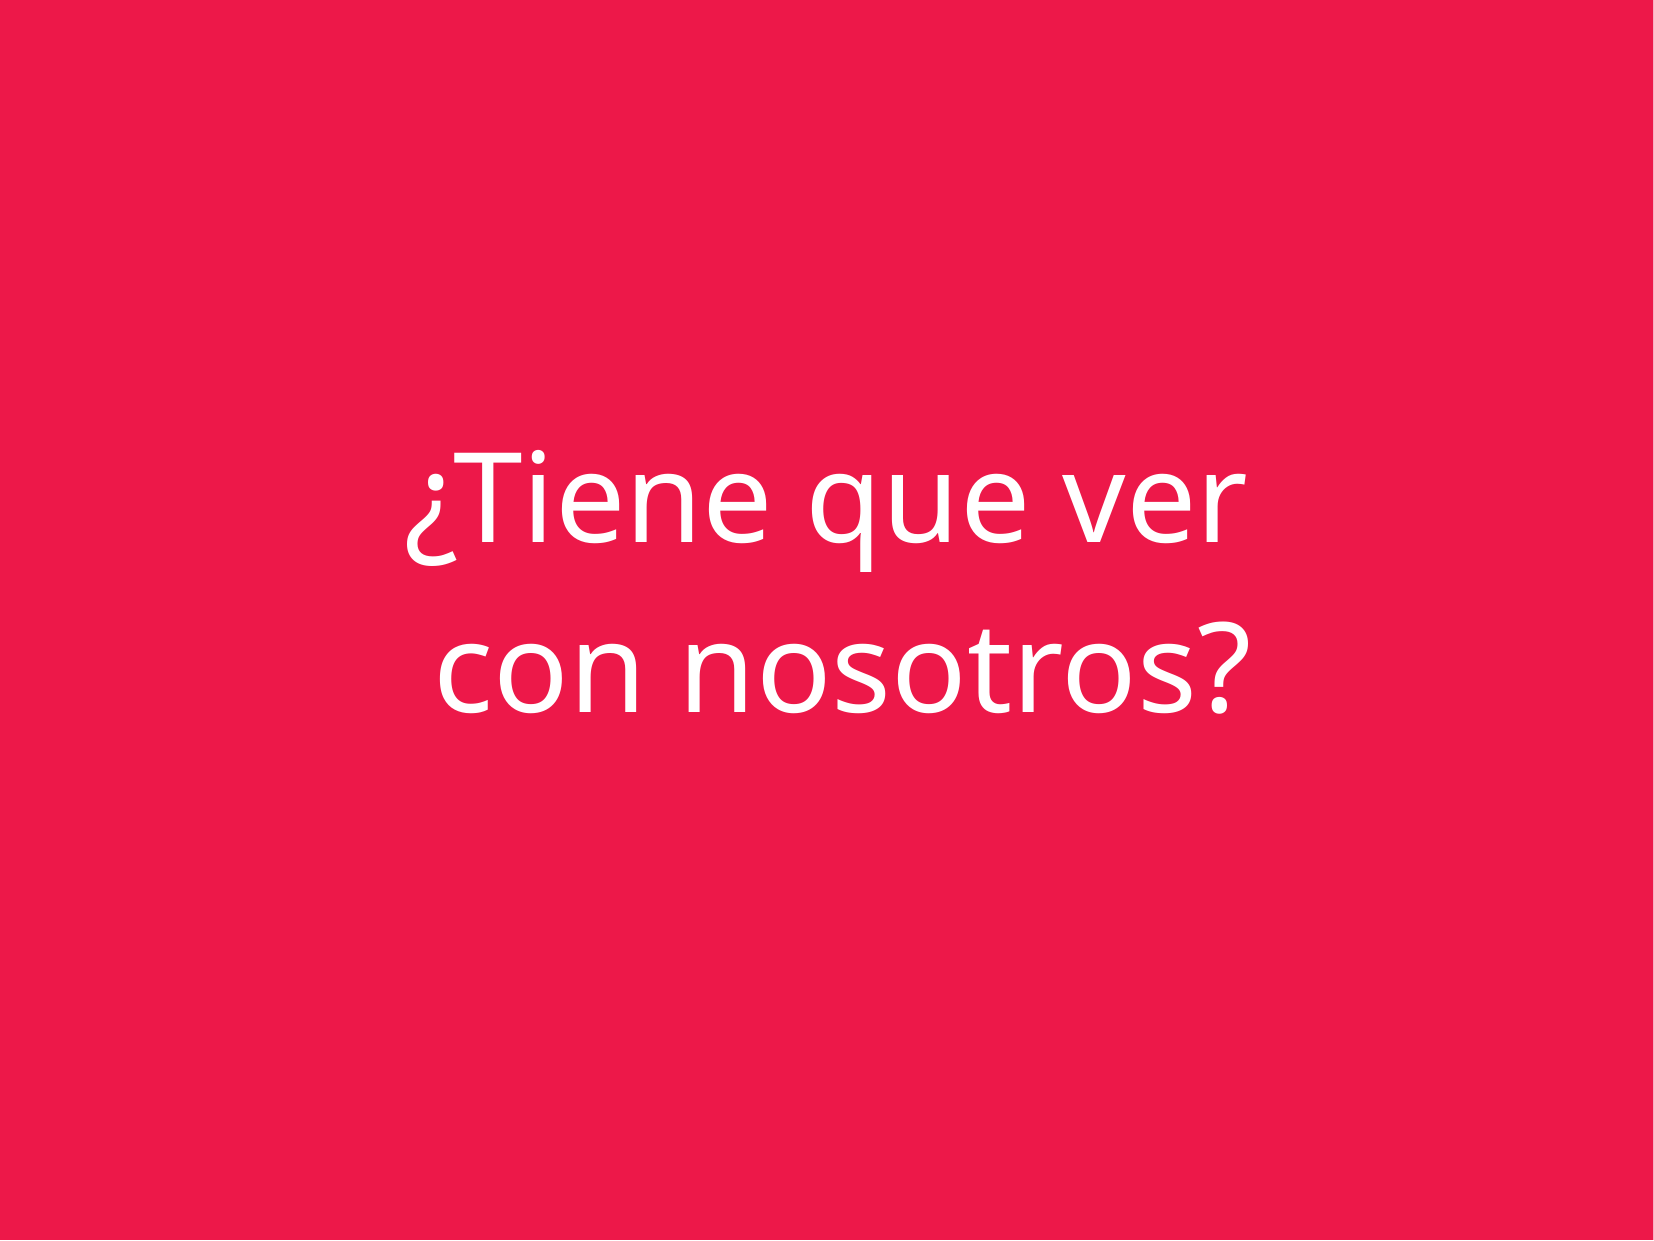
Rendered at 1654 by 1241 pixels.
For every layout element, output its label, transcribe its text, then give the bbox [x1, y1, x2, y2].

subtitle ¿Tiene que ver con nosotros? [82, 56, 1571, 1102]
